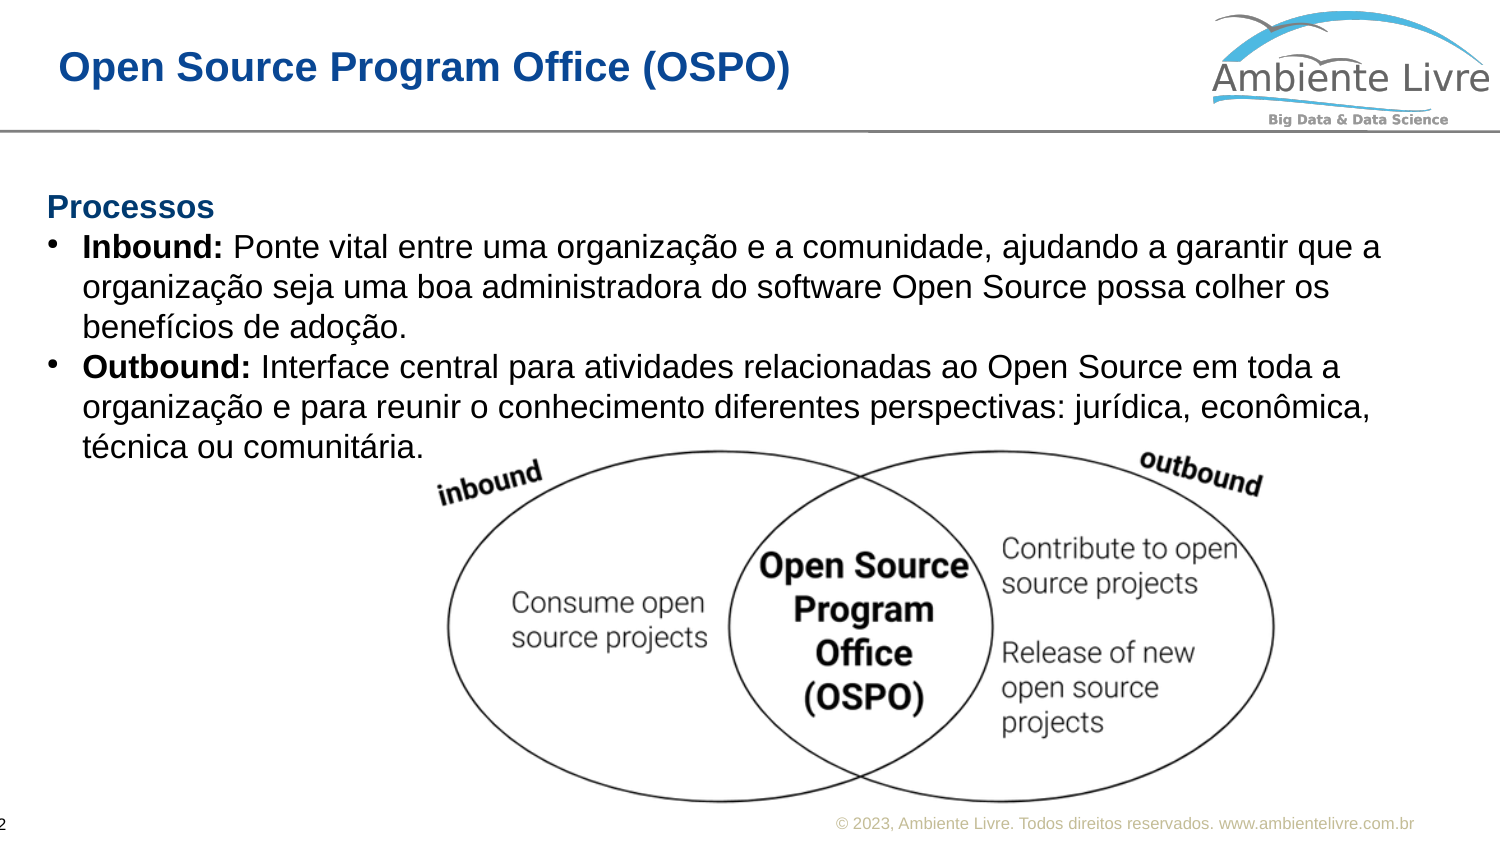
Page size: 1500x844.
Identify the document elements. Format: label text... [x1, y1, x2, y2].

title Open Source Program Office (OSPO) [43, 8, 1127, 129]
text_box Processos Inbound: Ponte vital entre uma organização e a comunidade, ajudando a garantir que a organização seja uma boa administradora do software Open Source possa colher os benefícios de adoção. Outbound: Interface central para atividades relacionadas ao Open Source em toda a organização e para reunir o conhecimento diferentes perspectivas: jurídica, econômica, técnica ou comunitária. [32, 178, 1465, 473]
picture [1212, 11, 1489, 127]
picture [426, 429, 1288, 815]
